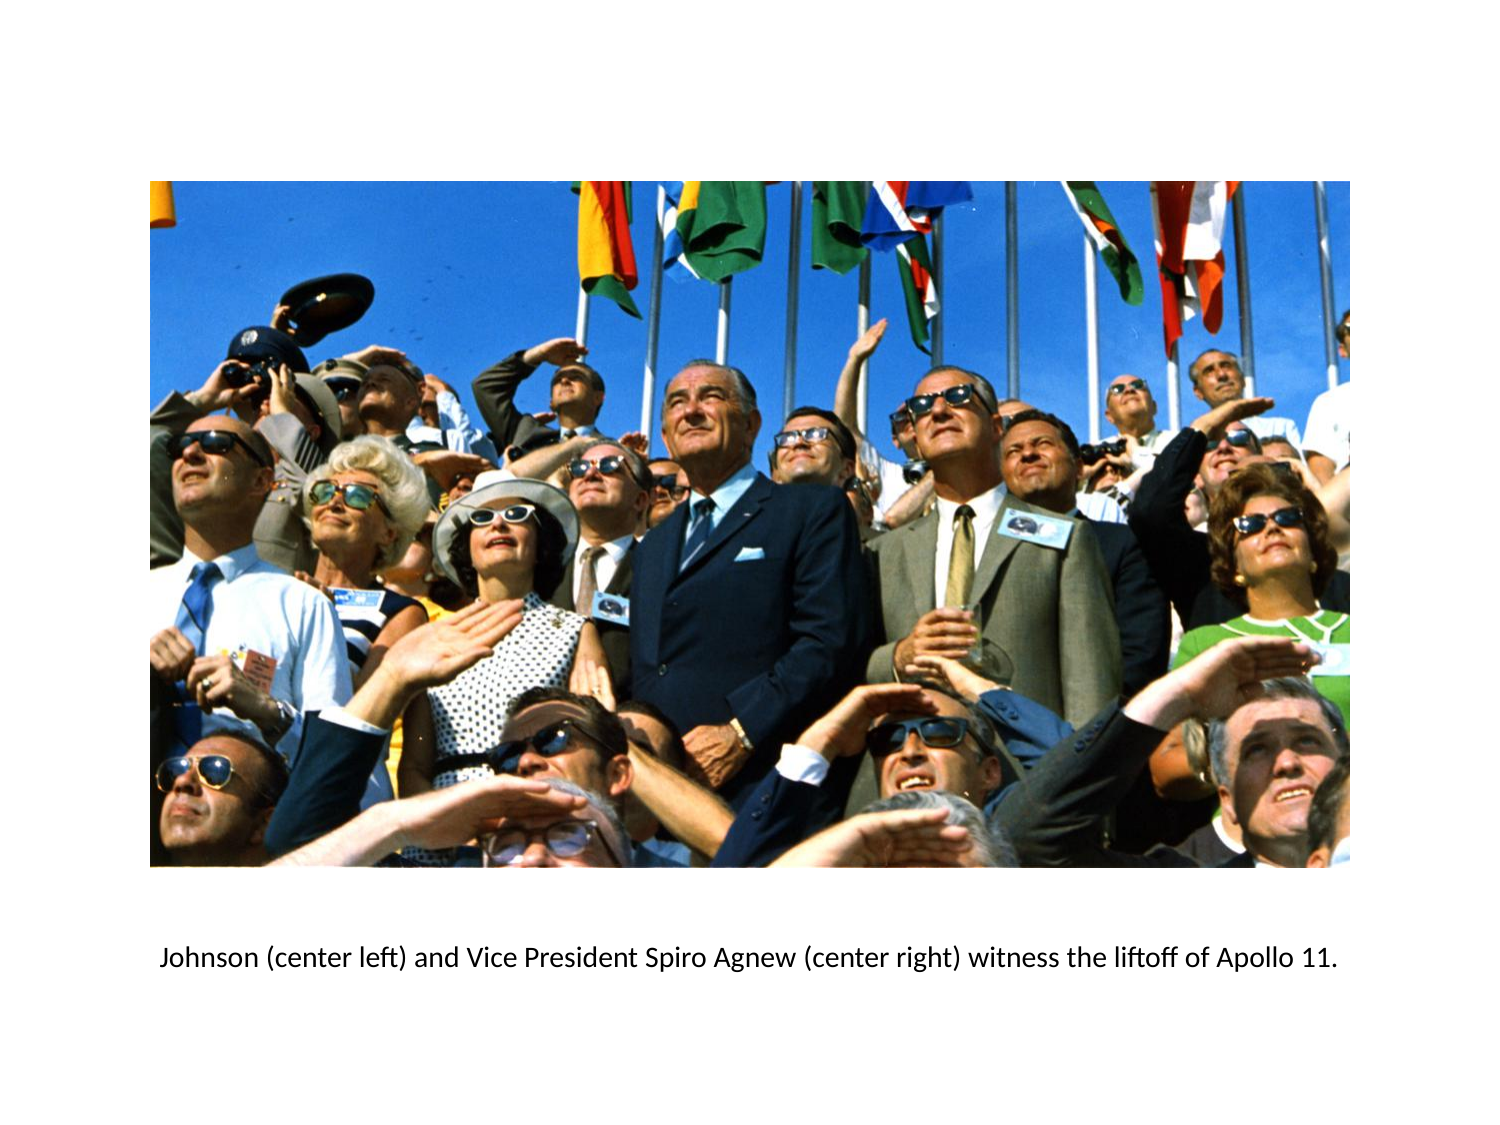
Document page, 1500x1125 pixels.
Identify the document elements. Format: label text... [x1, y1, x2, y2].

text_box Johnson (center left) and Vice President Spiro Agnew (center right) witness the liftoff of Apollo 11. [144, 929, 1356, 981]
picture [150, 181, 1350, 868]
